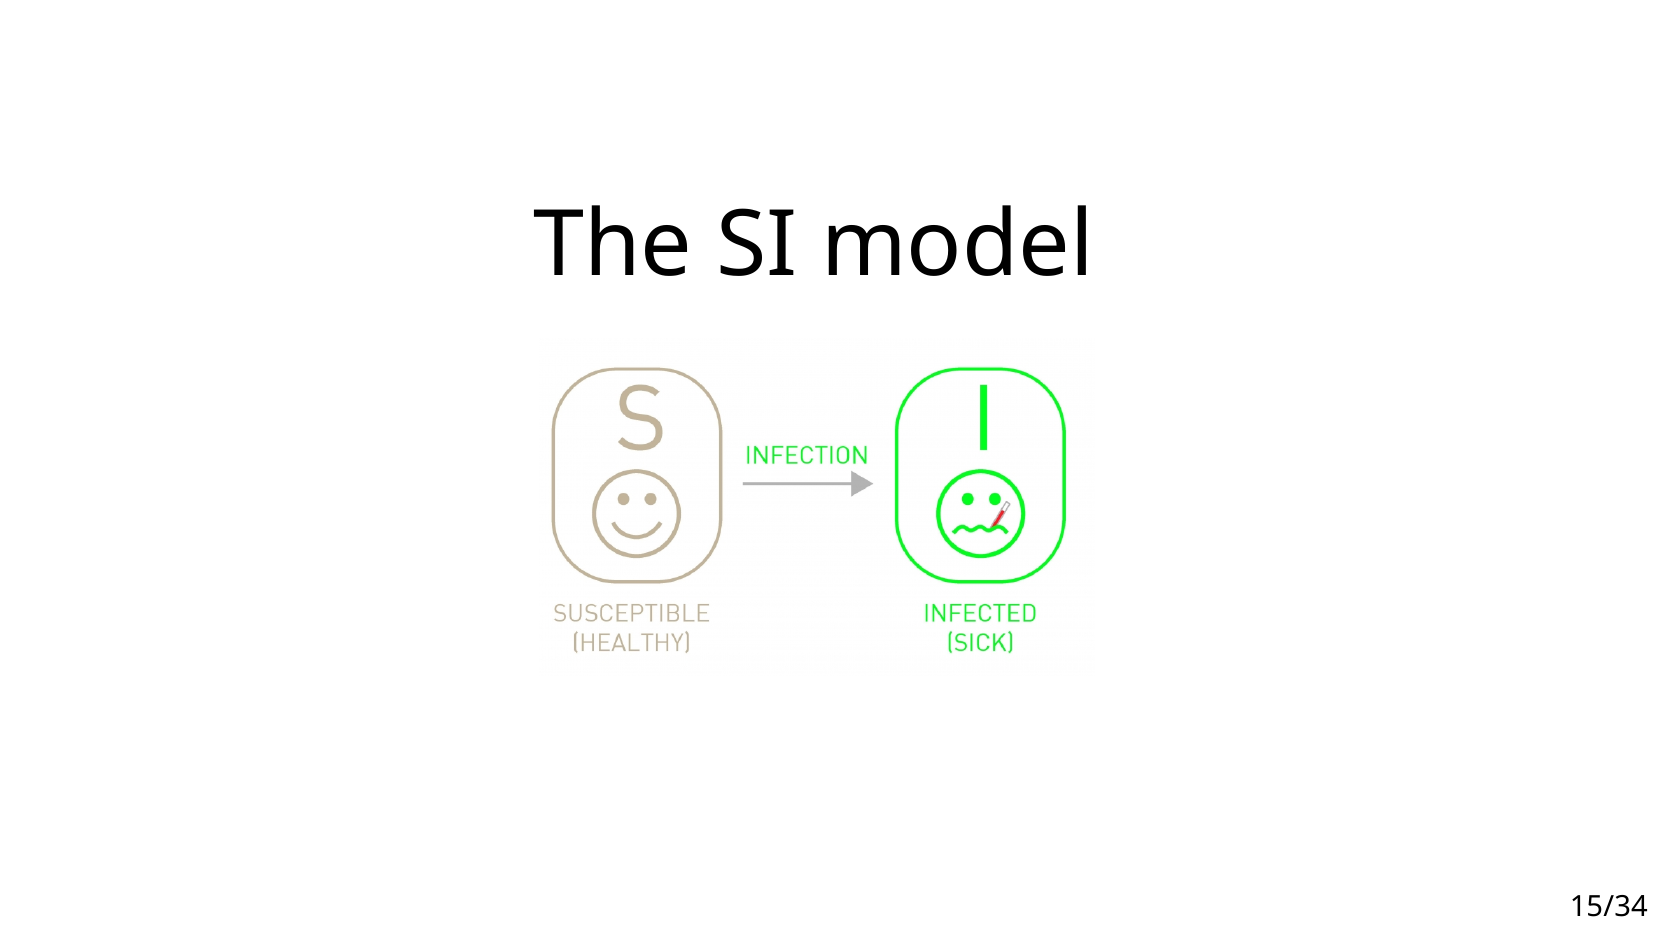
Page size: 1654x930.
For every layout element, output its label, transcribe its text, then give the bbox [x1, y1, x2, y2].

picture [539, 338, 1095, 676]
title The SI model [69, 161, 1558, 318]
